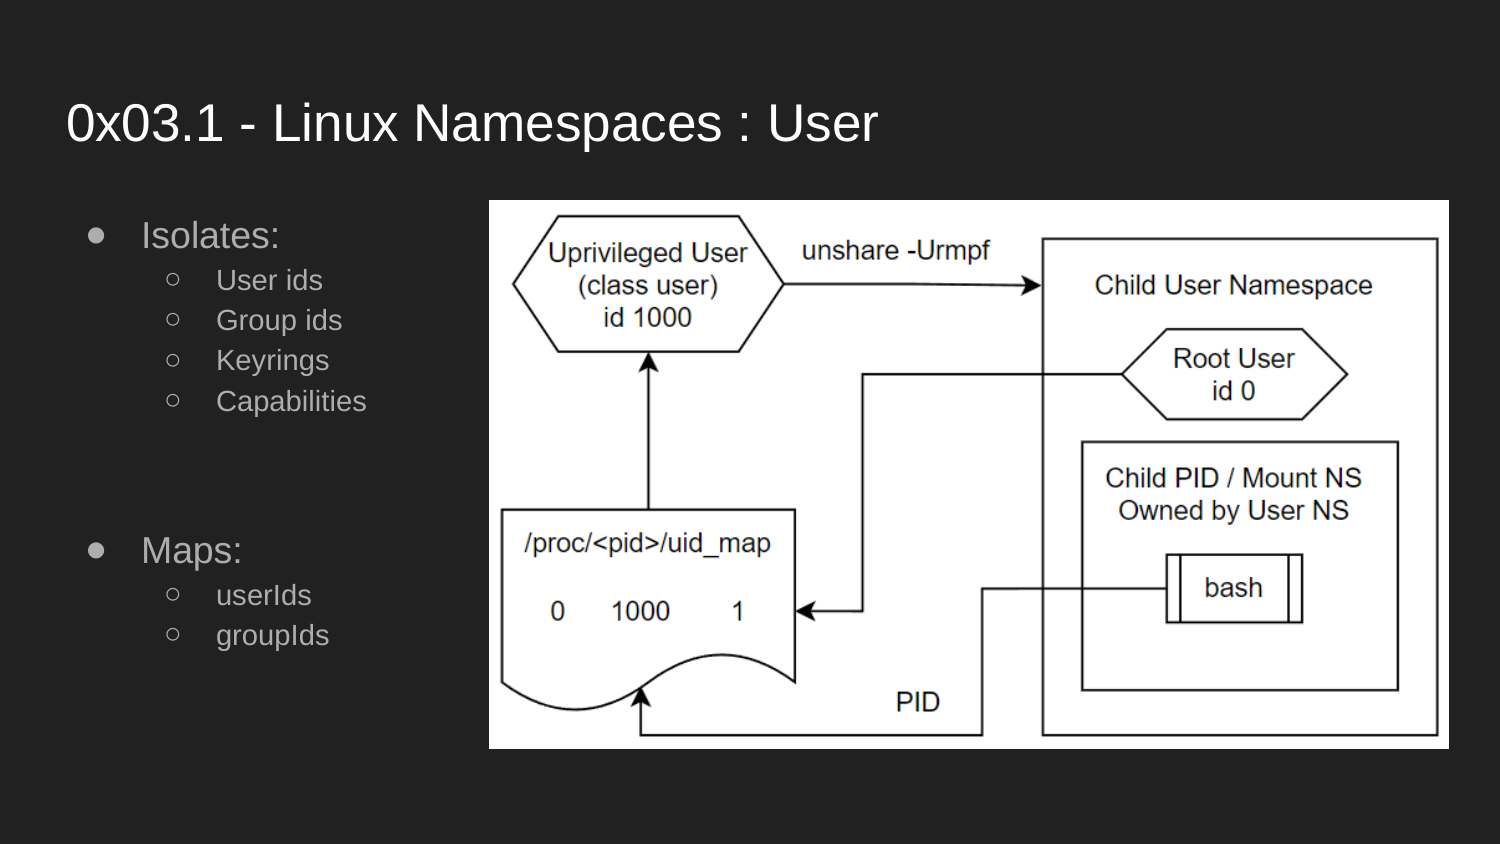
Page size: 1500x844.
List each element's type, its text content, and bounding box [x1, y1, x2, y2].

title 0x03.1 - Linux Namespaces : User [51, 72, 1449, 167]
picture [489, 200, 1449, 749]
list Isolates: User ids Group ids Keyrings Capabilities Maps: userIds groupIds [51, 189, 618, 775]
